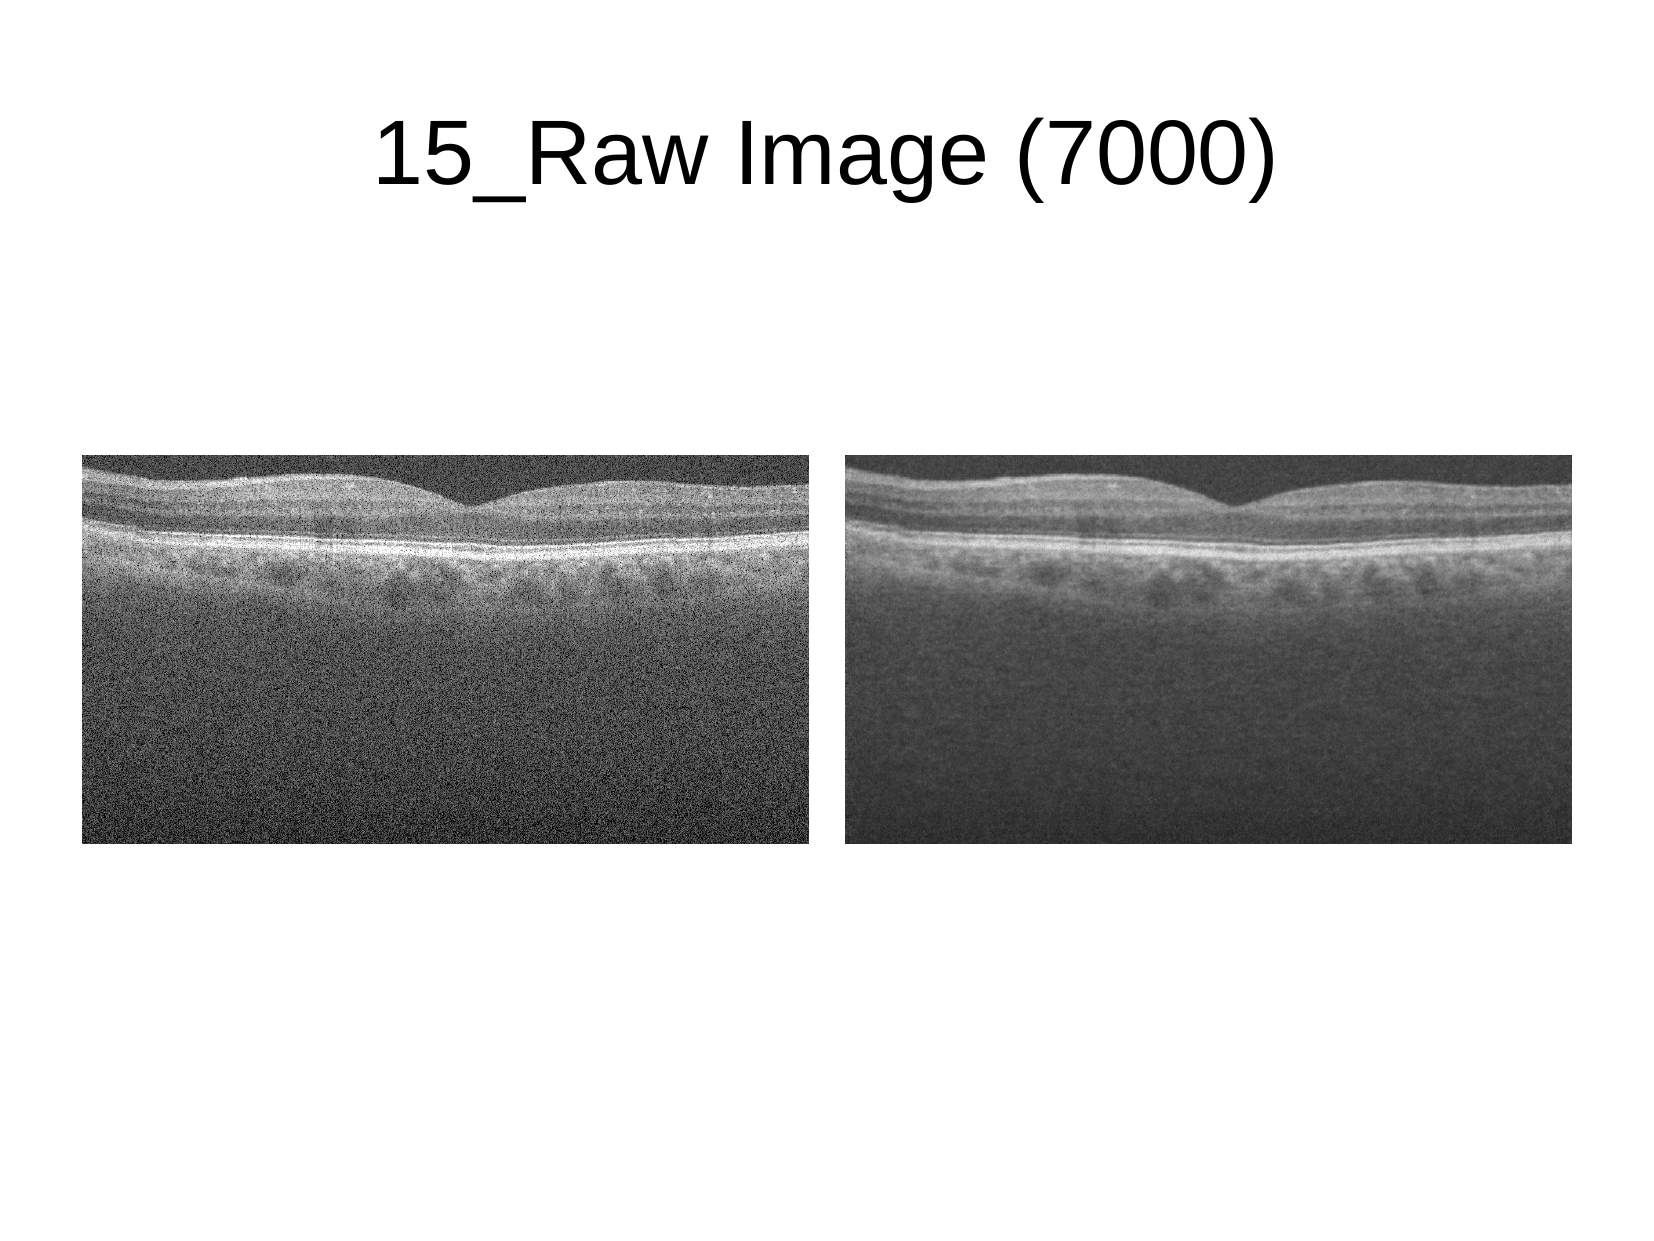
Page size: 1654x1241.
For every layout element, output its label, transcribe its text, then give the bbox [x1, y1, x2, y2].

picture [845, 455, 1572, 845]
picture [82, 455, 809, 845]
title 15_Raw Image (7000) [82, 49, 1571, 257]
